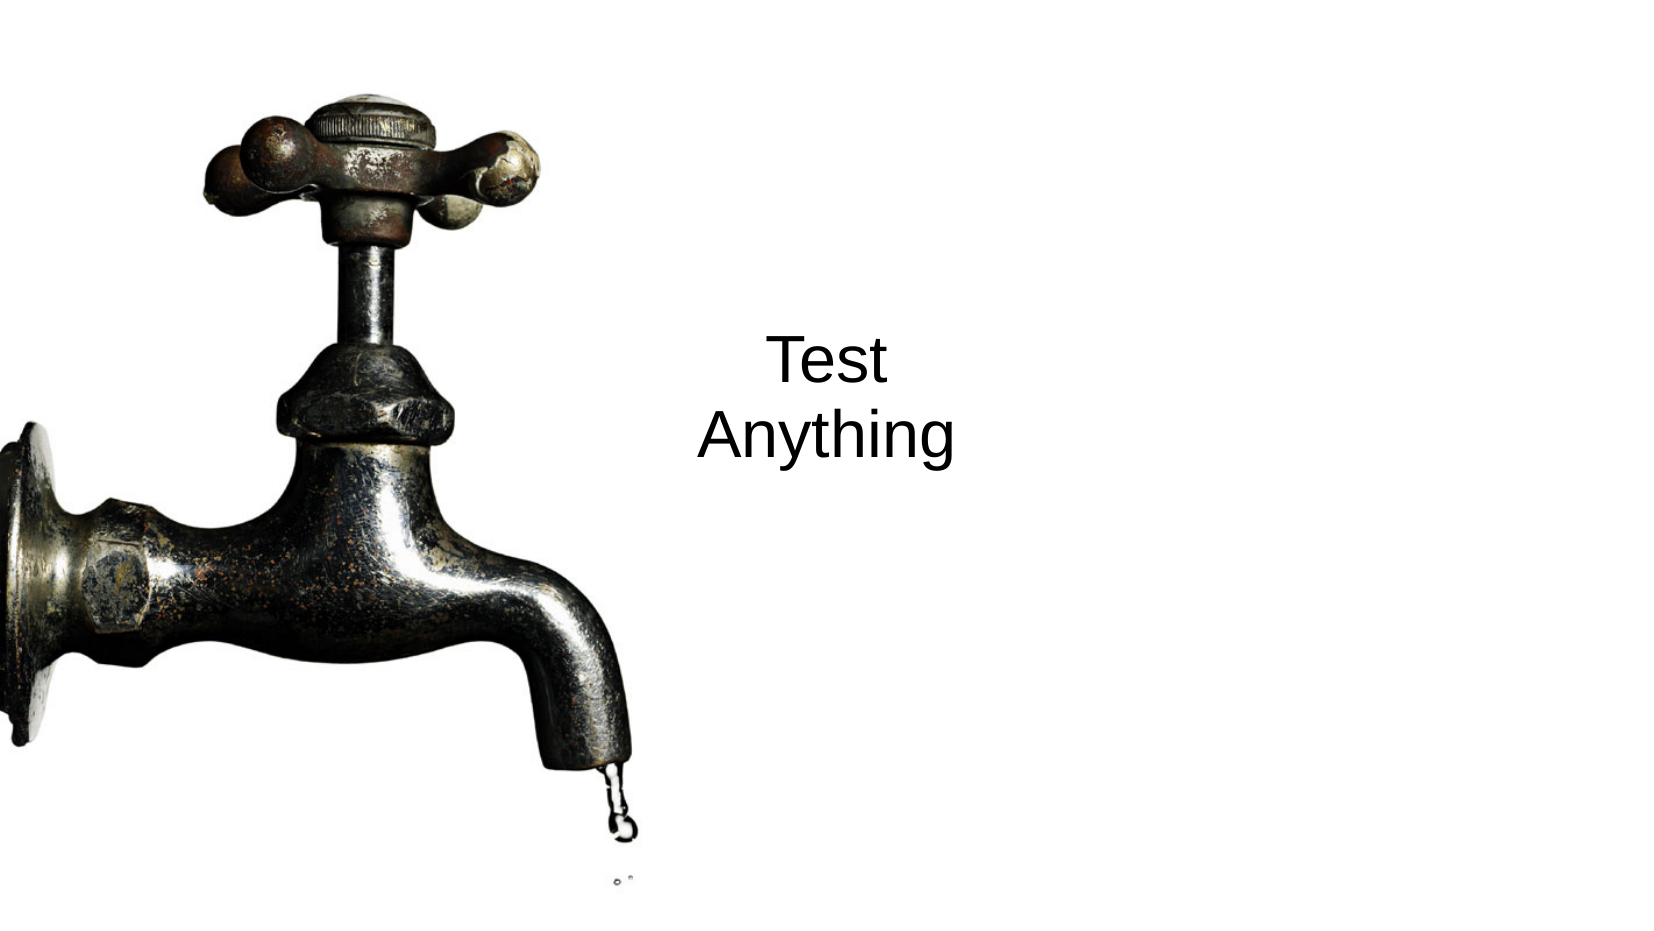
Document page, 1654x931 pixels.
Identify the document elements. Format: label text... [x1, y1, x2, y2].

subtitle Test Anything [82, 37, 1571, 758]
picture [0, 0, 931, 931]
